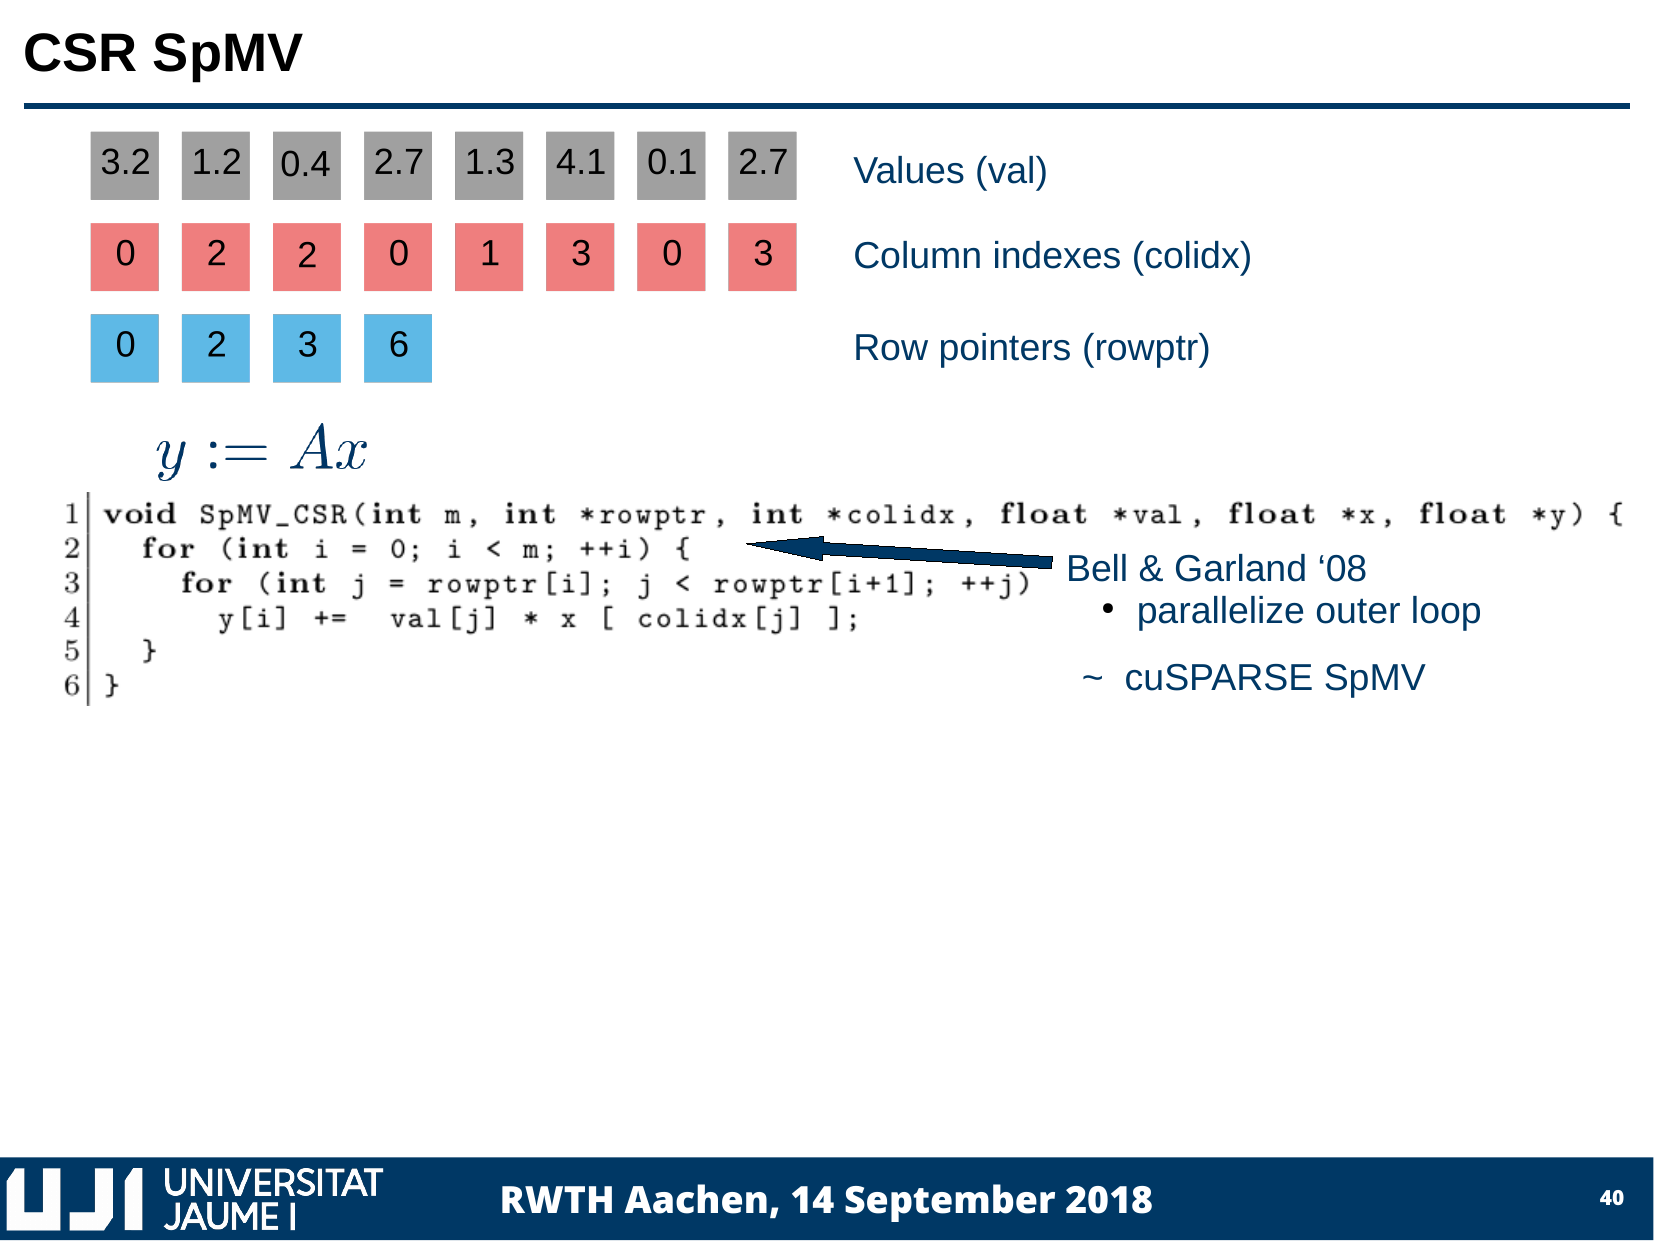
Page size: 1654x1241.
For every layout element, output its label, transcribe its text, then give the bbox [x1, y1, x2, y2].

picture [0, 1158, 390, 1241]
picture [83, 124, 804, 390]
picture [56, 492, 1630, 706]
text_box [746, 536, 1053, 569]
text_box Row pointers (rowptr) [838, 318, 1227, 376]
text_box ~ cuSPARSE SpMV [1067, 648, 1441, 706]
text_box Bell & Garland ‘08 parallelize outer loop [1051, 539, 1498, 639]
text_box Values (val) [838, 141, 1064, 199]
picture [156, 423, 367, 481]
text_box Column indexes (colidx) [838, 227, 1269, 284]
title CSR SpMV [23, 0, 1630, 107]
